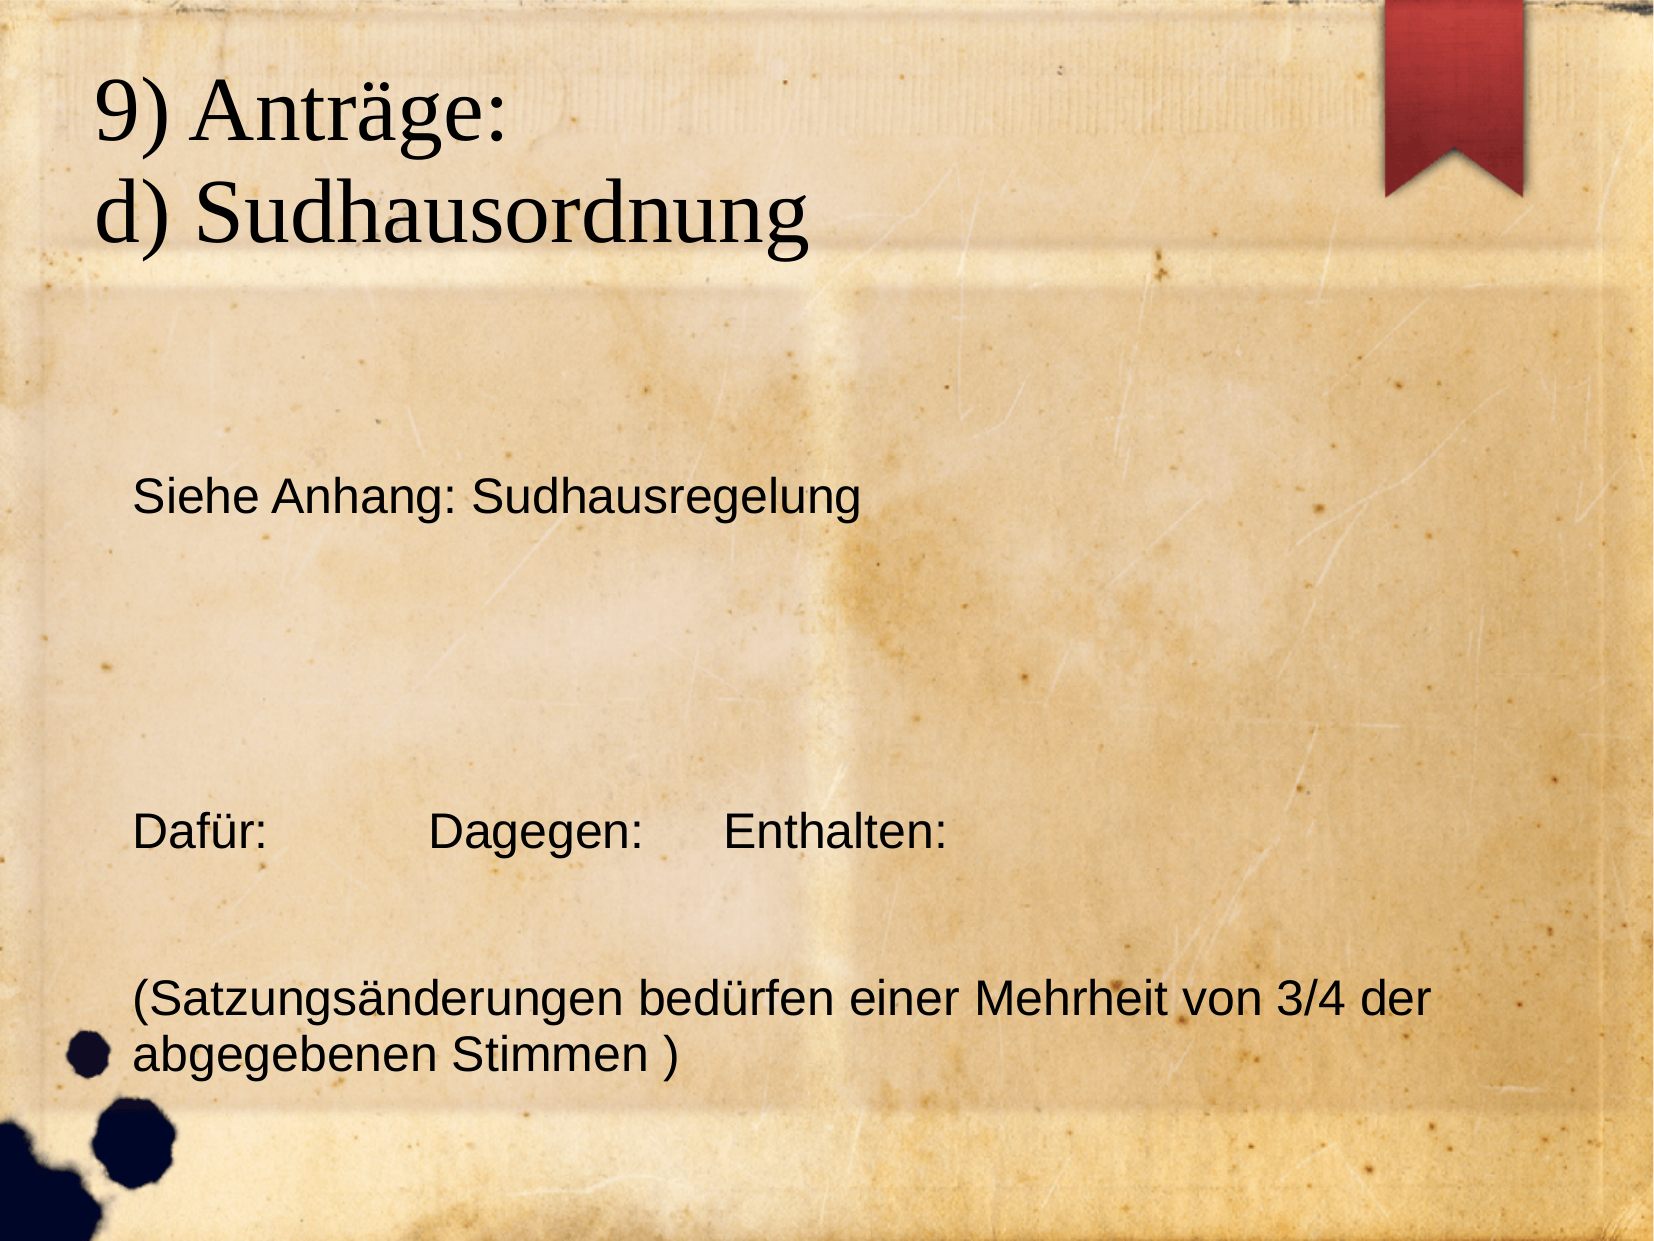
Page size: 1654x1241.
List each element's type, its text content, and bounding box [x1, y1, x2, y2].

text_box Siehe Anhang: Sudhausregelung Dafür: Dagegen: Enthalten: (Satzungsänderungen bedürfen einer Mehrheit von 3/4 der abgegebenen Stimmen ) [118, 293, 1565, 1090]
picture [0, 0, 1654, 1241]
title 9) Anträge: d) Sudhausordnung [94, 59, 1359, 364]
